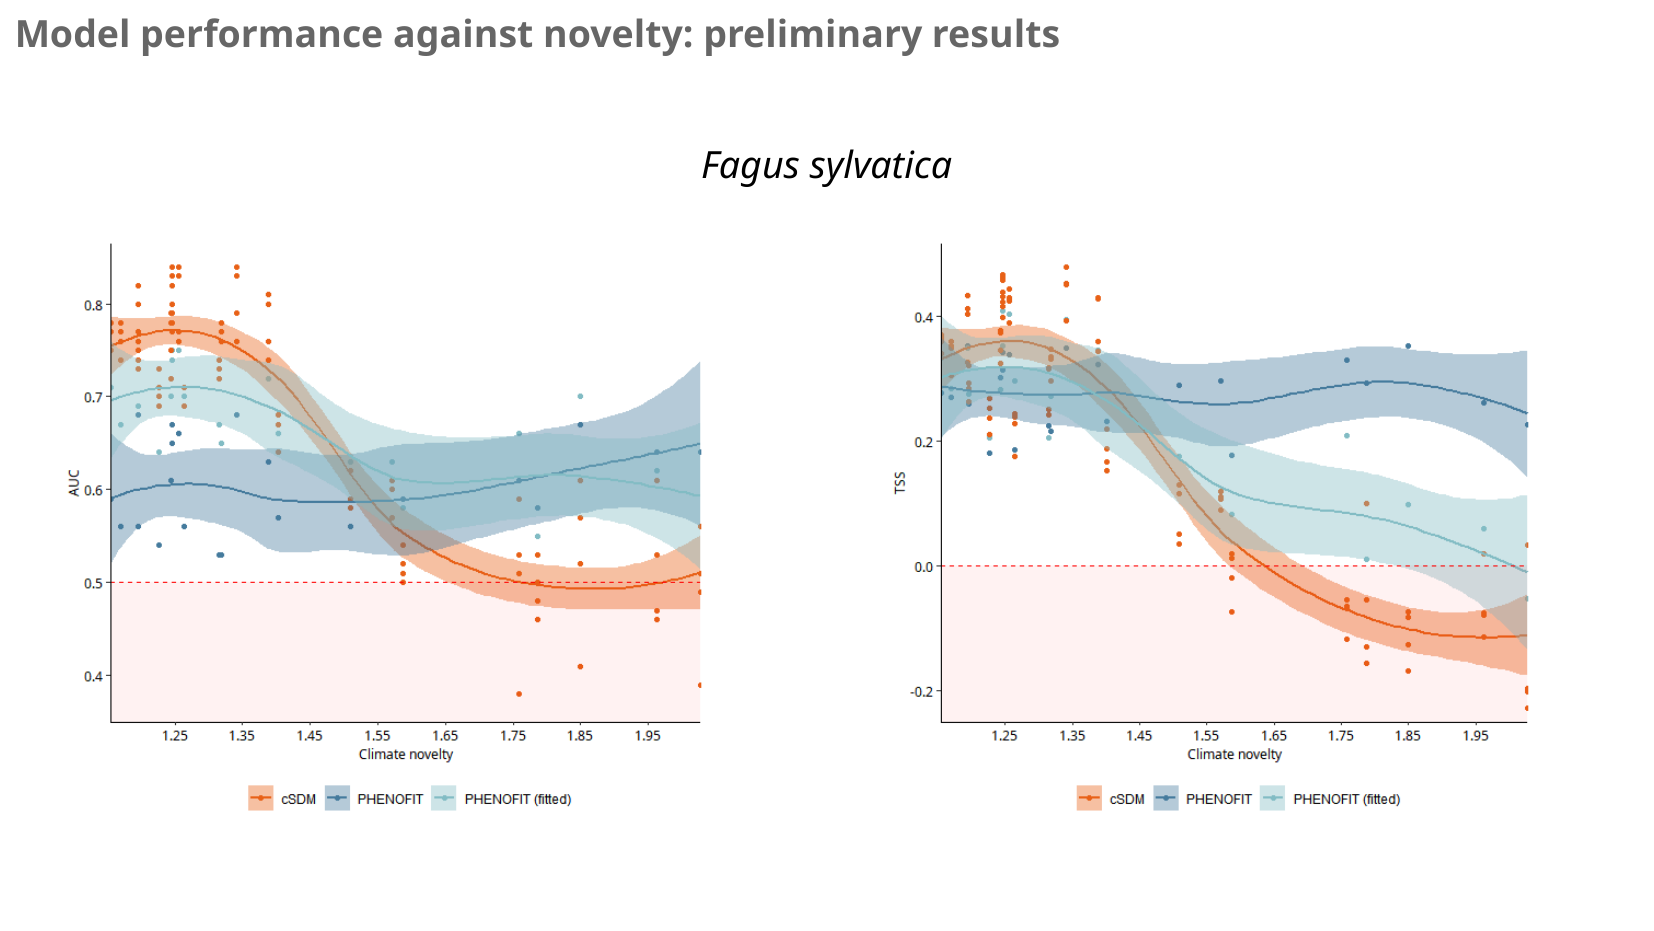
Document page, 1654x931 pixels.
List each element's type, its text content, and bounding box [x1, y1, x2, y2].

text_box Fagus sylvatica [561, 130, 1093, 197]
picture [59, 236, 709, 827]
picture [885, 236, 1536, 827]
text_box Model performance against novelty: preliminary results [0, 0, 1654, 118]
